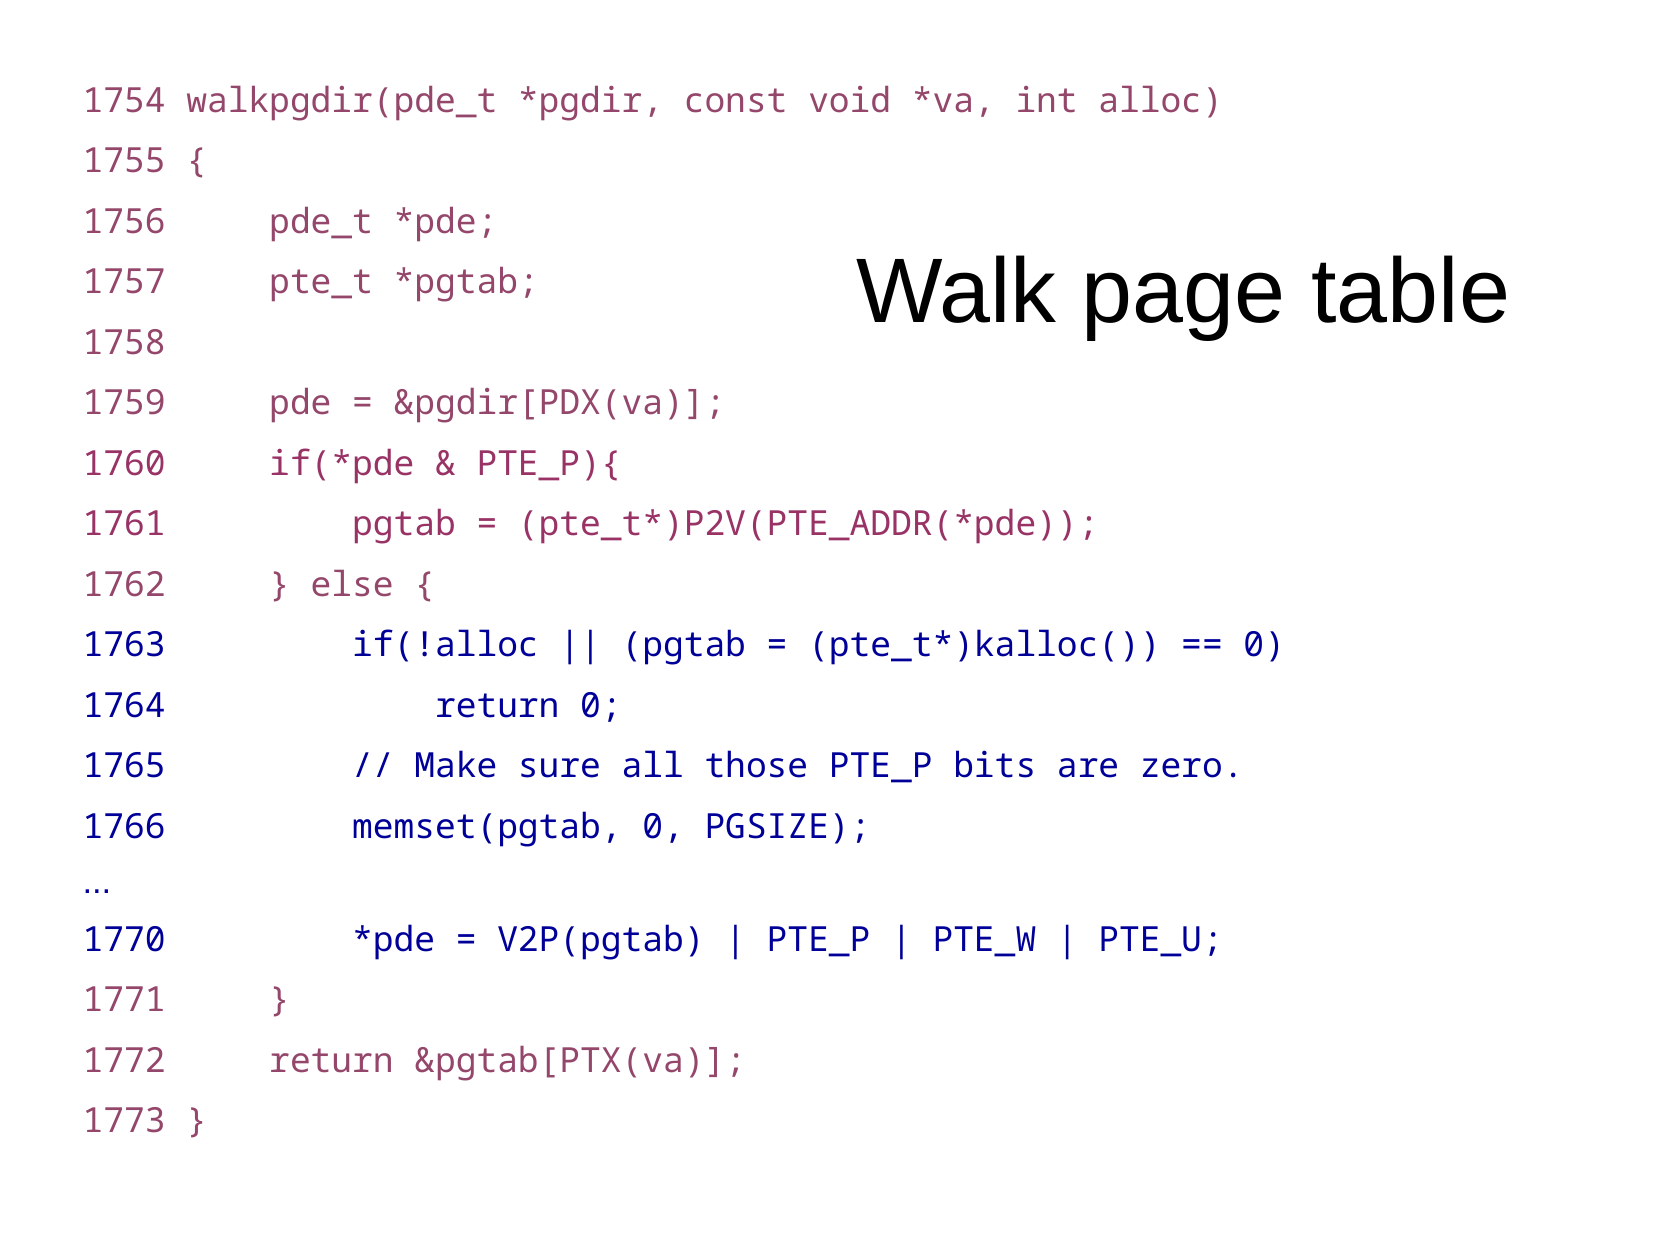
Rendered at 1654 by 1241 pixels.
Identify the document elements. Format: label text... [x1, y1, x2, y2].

title Walk page table [791, 187, 1576, 395]
list 1754 walkpgdir(pde_t *pgdir, const void *va, int alloc) 1755 { 1756 pde_t *pde; 1757 pte_t *pgtab; 1758 1759 pde = &pgdir[PDX(va)]; 1760 if(*pde & PTE_P){ 1761 pgtab = (pte_t*)P2V(PTE_ADDR(*pde)); 1762 } else { 1763 if(!alloc || (pgtab = (pte_t*)kalloc()) == 0) 1764 return 0; 1765 // Make sure all those PTE_P bits are zero. 1766 memset(pgtab, 0, PGSIZE); ... 1770 *pde = V2P(pgtab) | PTE_P | PTE_W | PTE_U; 1771 } 1772 return &pgtab[PTX(va)]; 1773 } [82, 75, 1571, 1163]
